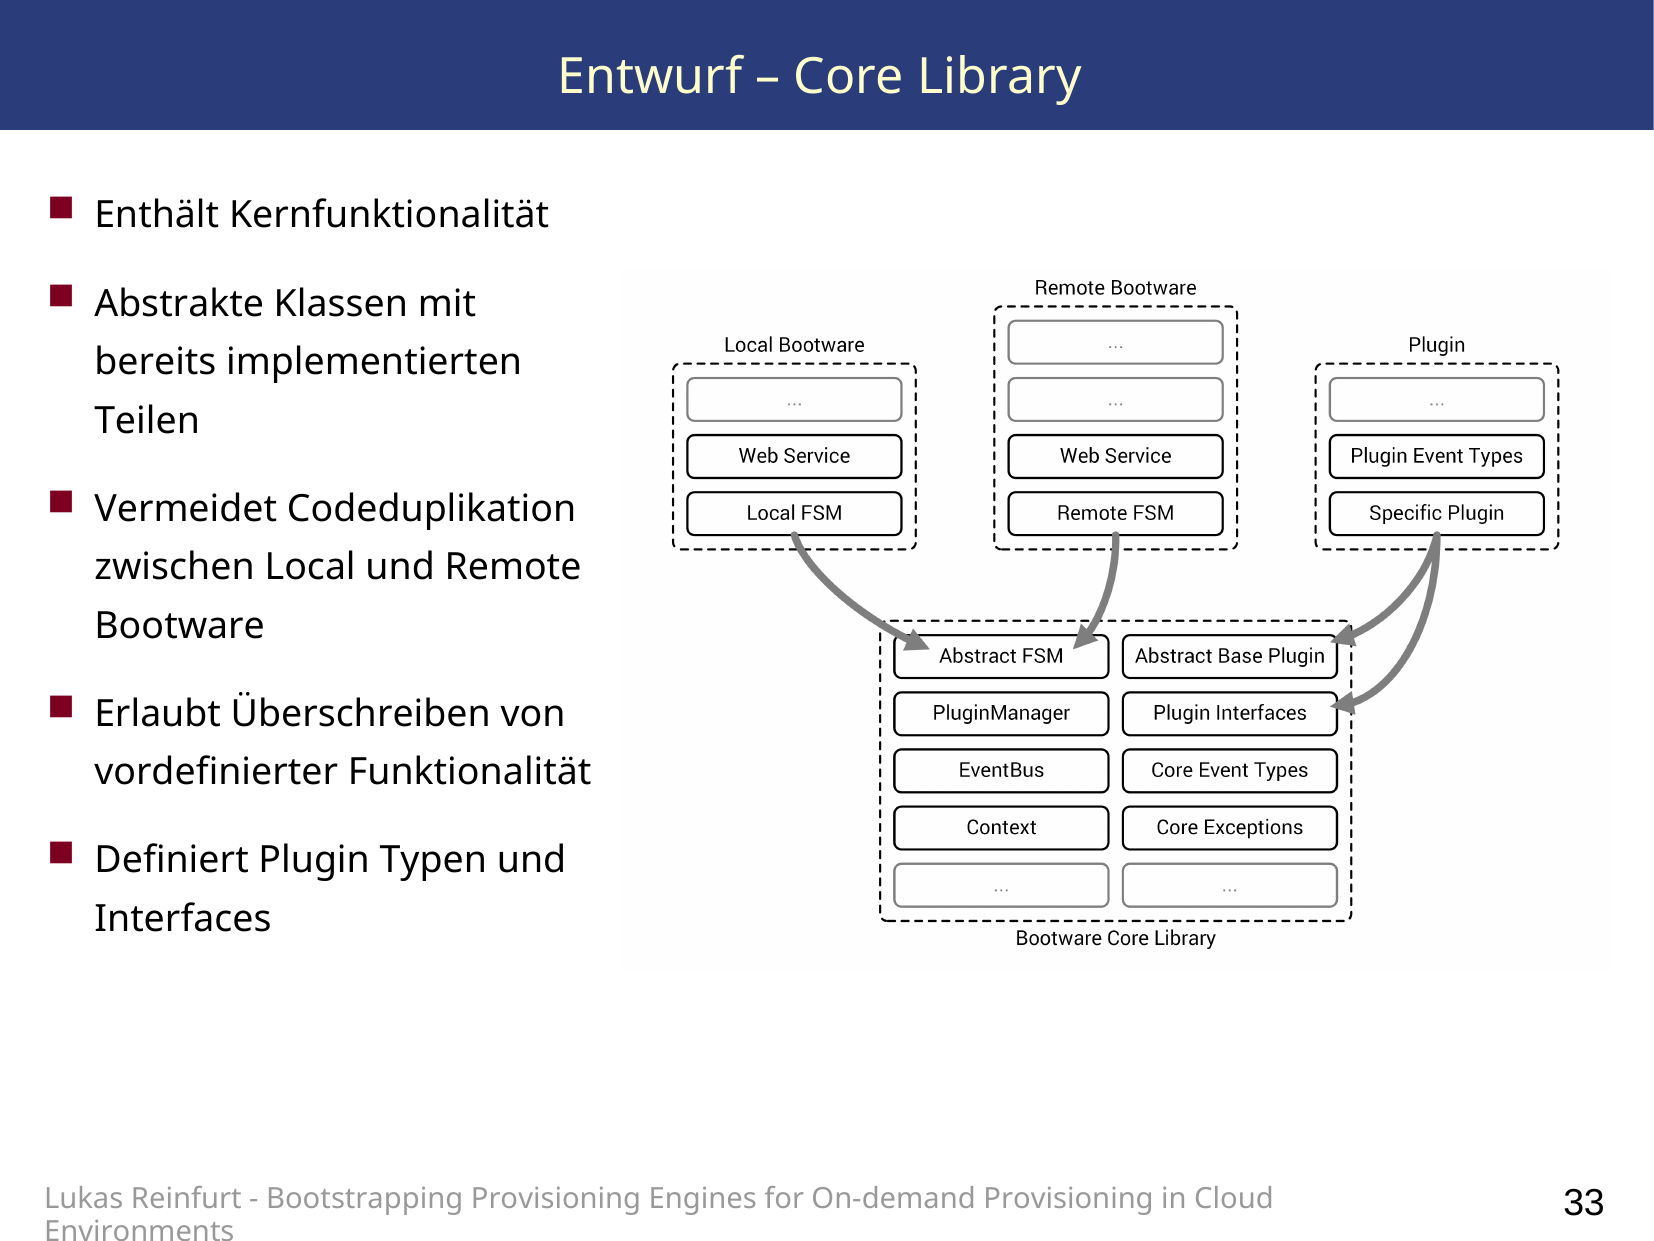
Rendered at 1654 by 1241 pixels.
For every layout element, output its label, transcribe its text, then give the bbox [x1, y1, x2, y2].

list Enthält Kernfunktionalität Abstrakte Klassen mit bereits implementierten Teilen Vermeidet Codeduplikation zwischen Local und Remote Bootware Erlaubt Überschreiben von vordefinierter Funktionalität Definiert Plugin Typen und Interfaces [47, 177, 603, 1146]
title Entwurf – Core Library [47, 23, 1607, 119]
picture [621, 268, 1610, 972]
